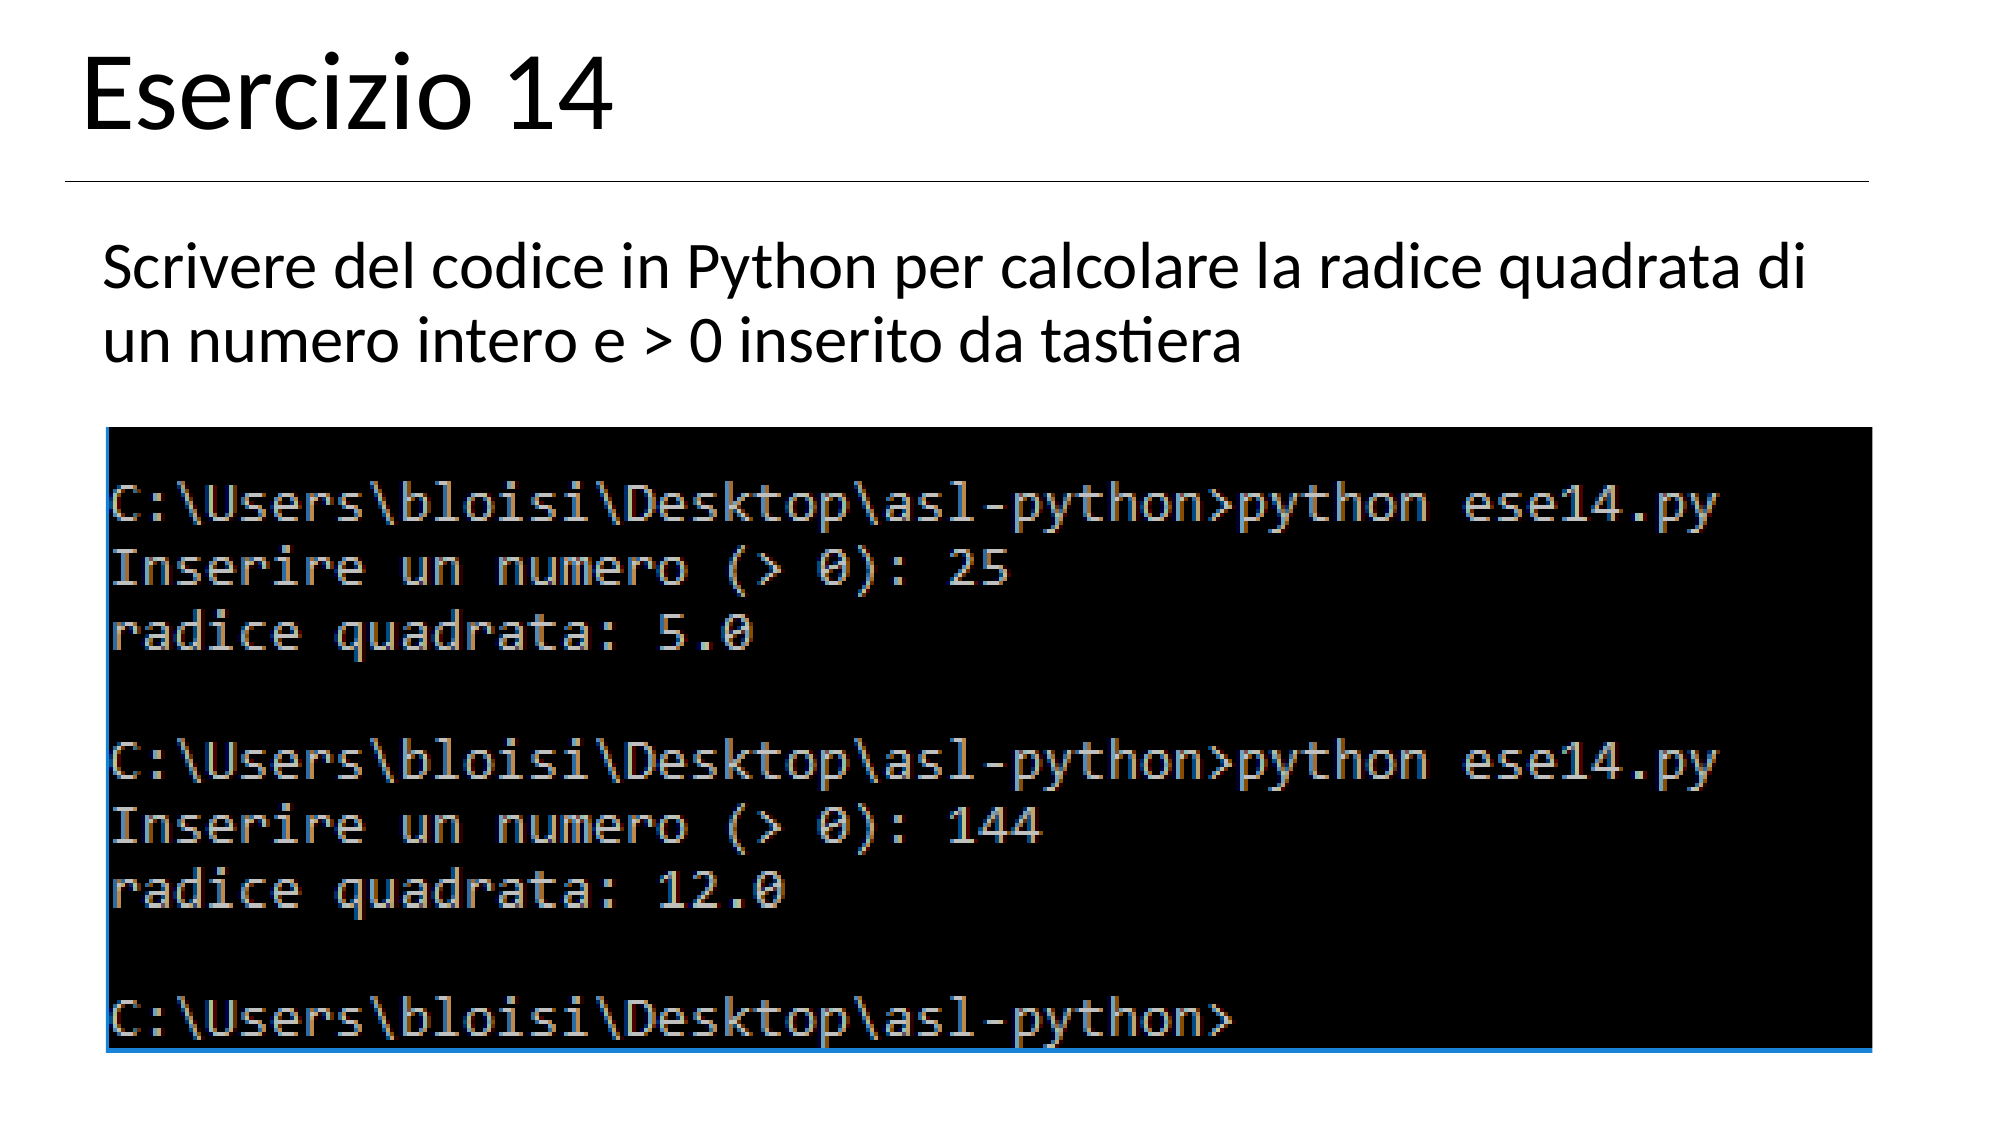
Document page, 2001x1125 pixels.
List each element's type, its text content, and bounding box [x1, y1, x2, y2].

text_box Scrivere del codice in Python per calcolare la radice quadrata di un numero intero e > 0 inserito da tastiera [87, 222, 1825, 385]
picture [105, 427, 1873, 1053]
text_box Esercizio 14 [64, 24, 1899, 182]
